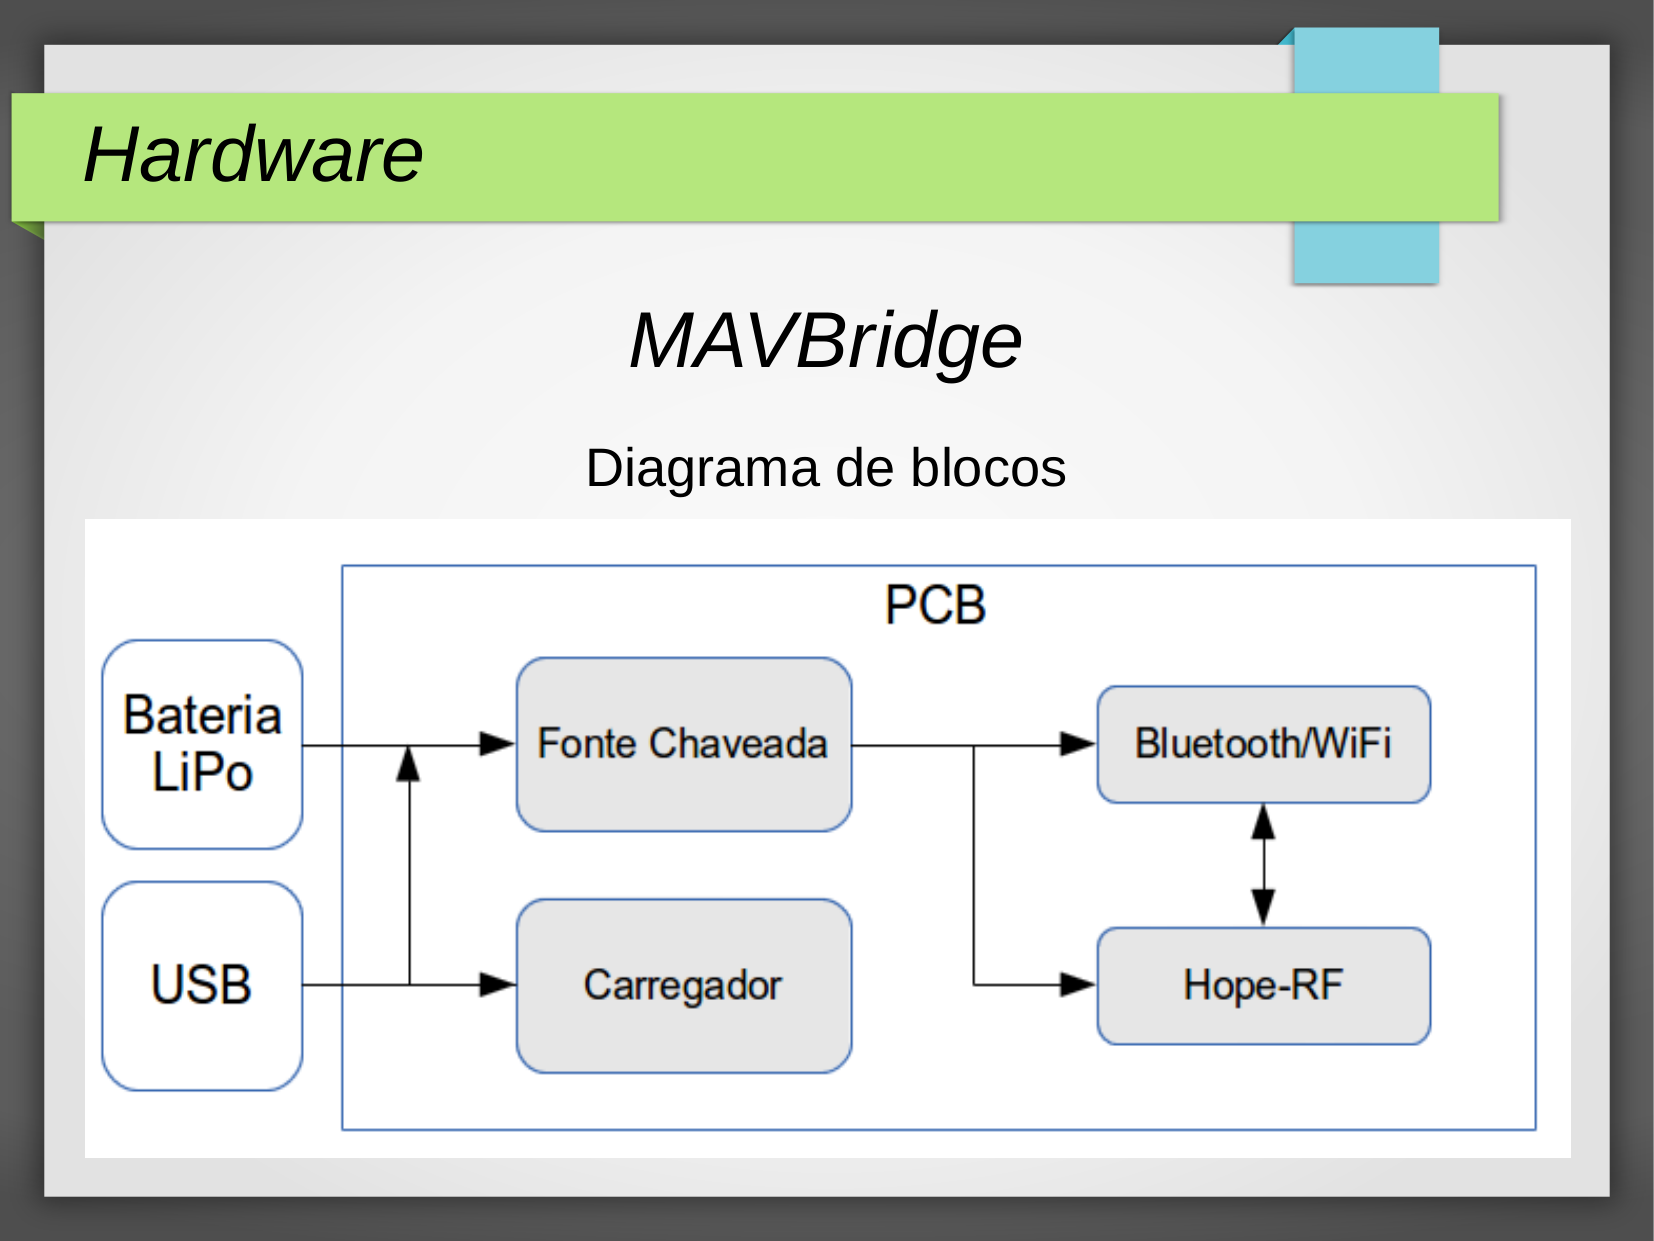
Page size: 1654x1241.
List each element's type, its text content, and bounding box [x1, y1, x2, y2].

title Hardware [82, 94, 1264, 213]
picture [0, 0, 1654, 1241]
list MAVBridge [82, 295, 1571, 437]
list Diagrama de blocos [82, 437, 1571, 1099]
